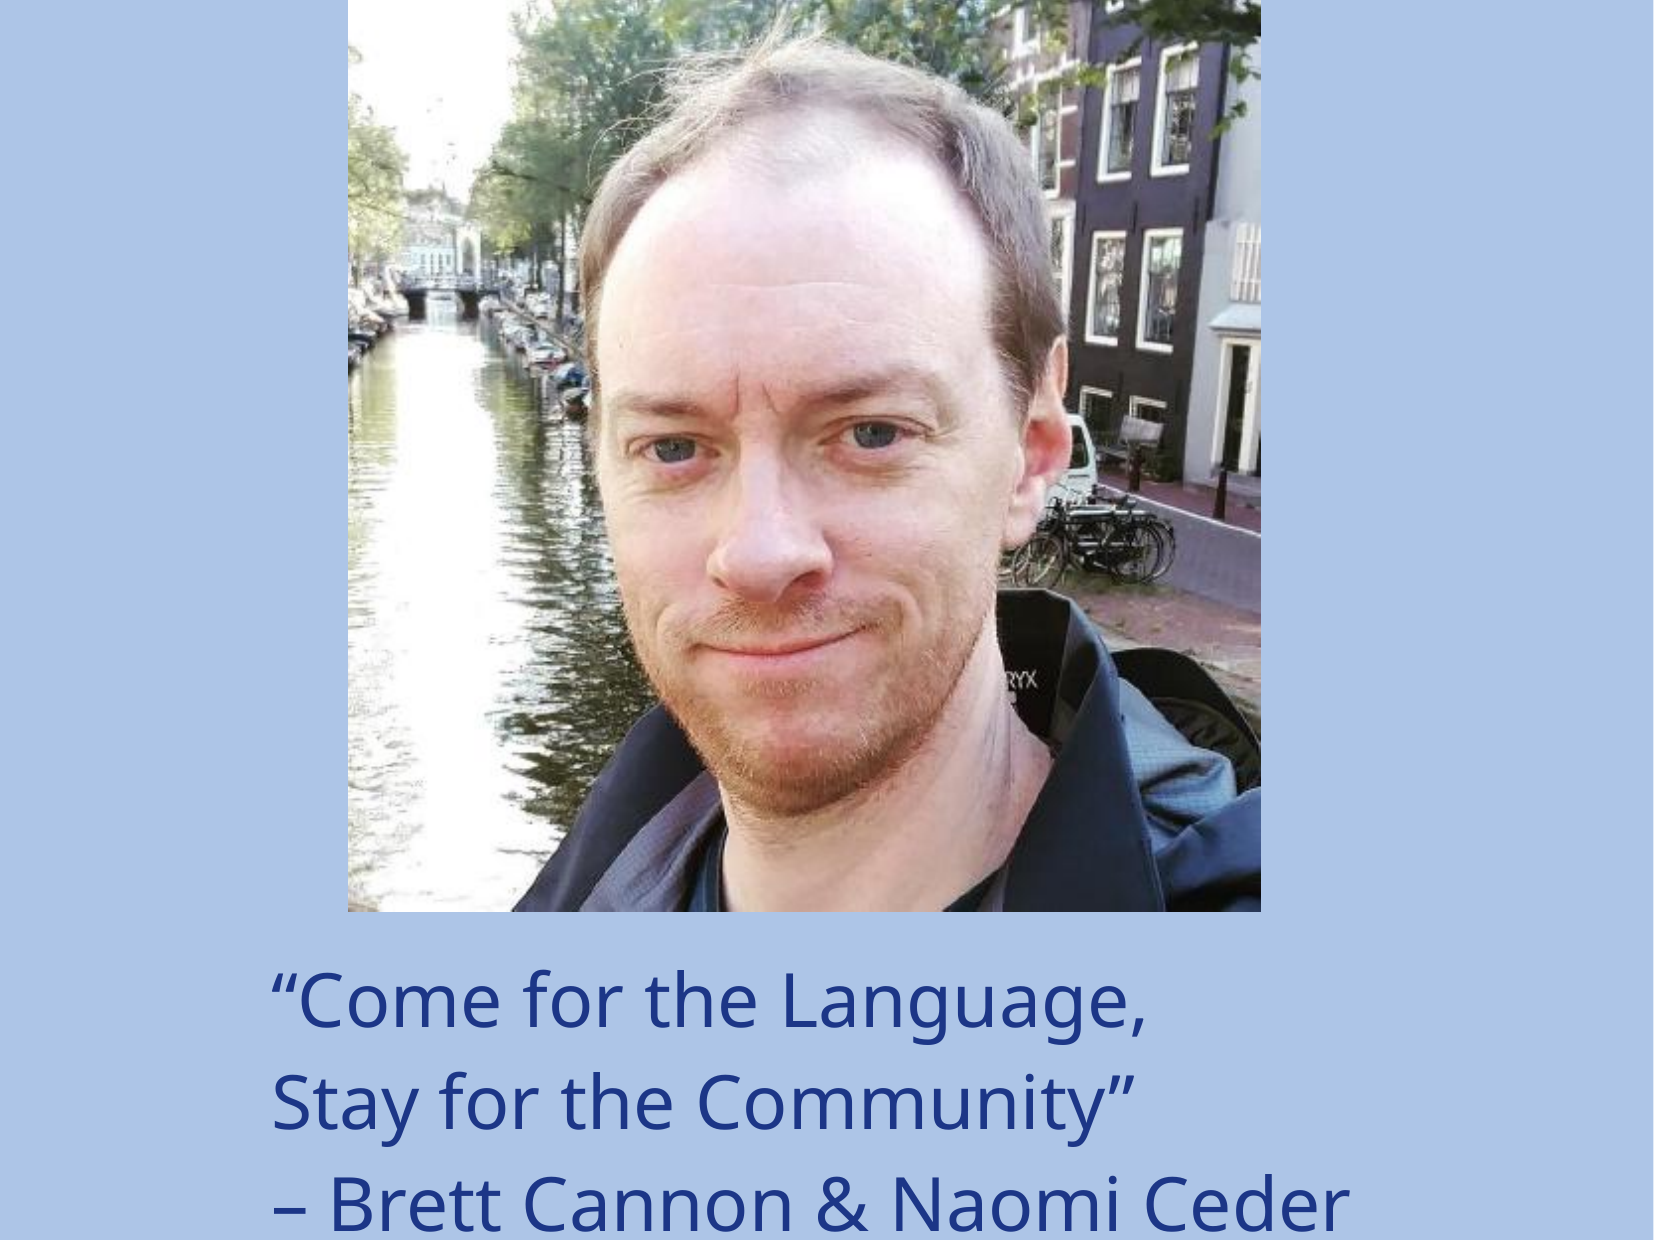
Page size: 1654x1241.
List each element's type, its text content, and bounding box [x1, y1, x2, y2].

picture [348, 0, 1261, 912]
list “Come for the Language, Stay for the Community” – Brett Cannon & Naomi Ceder [270, 947, 1496, 1241]
